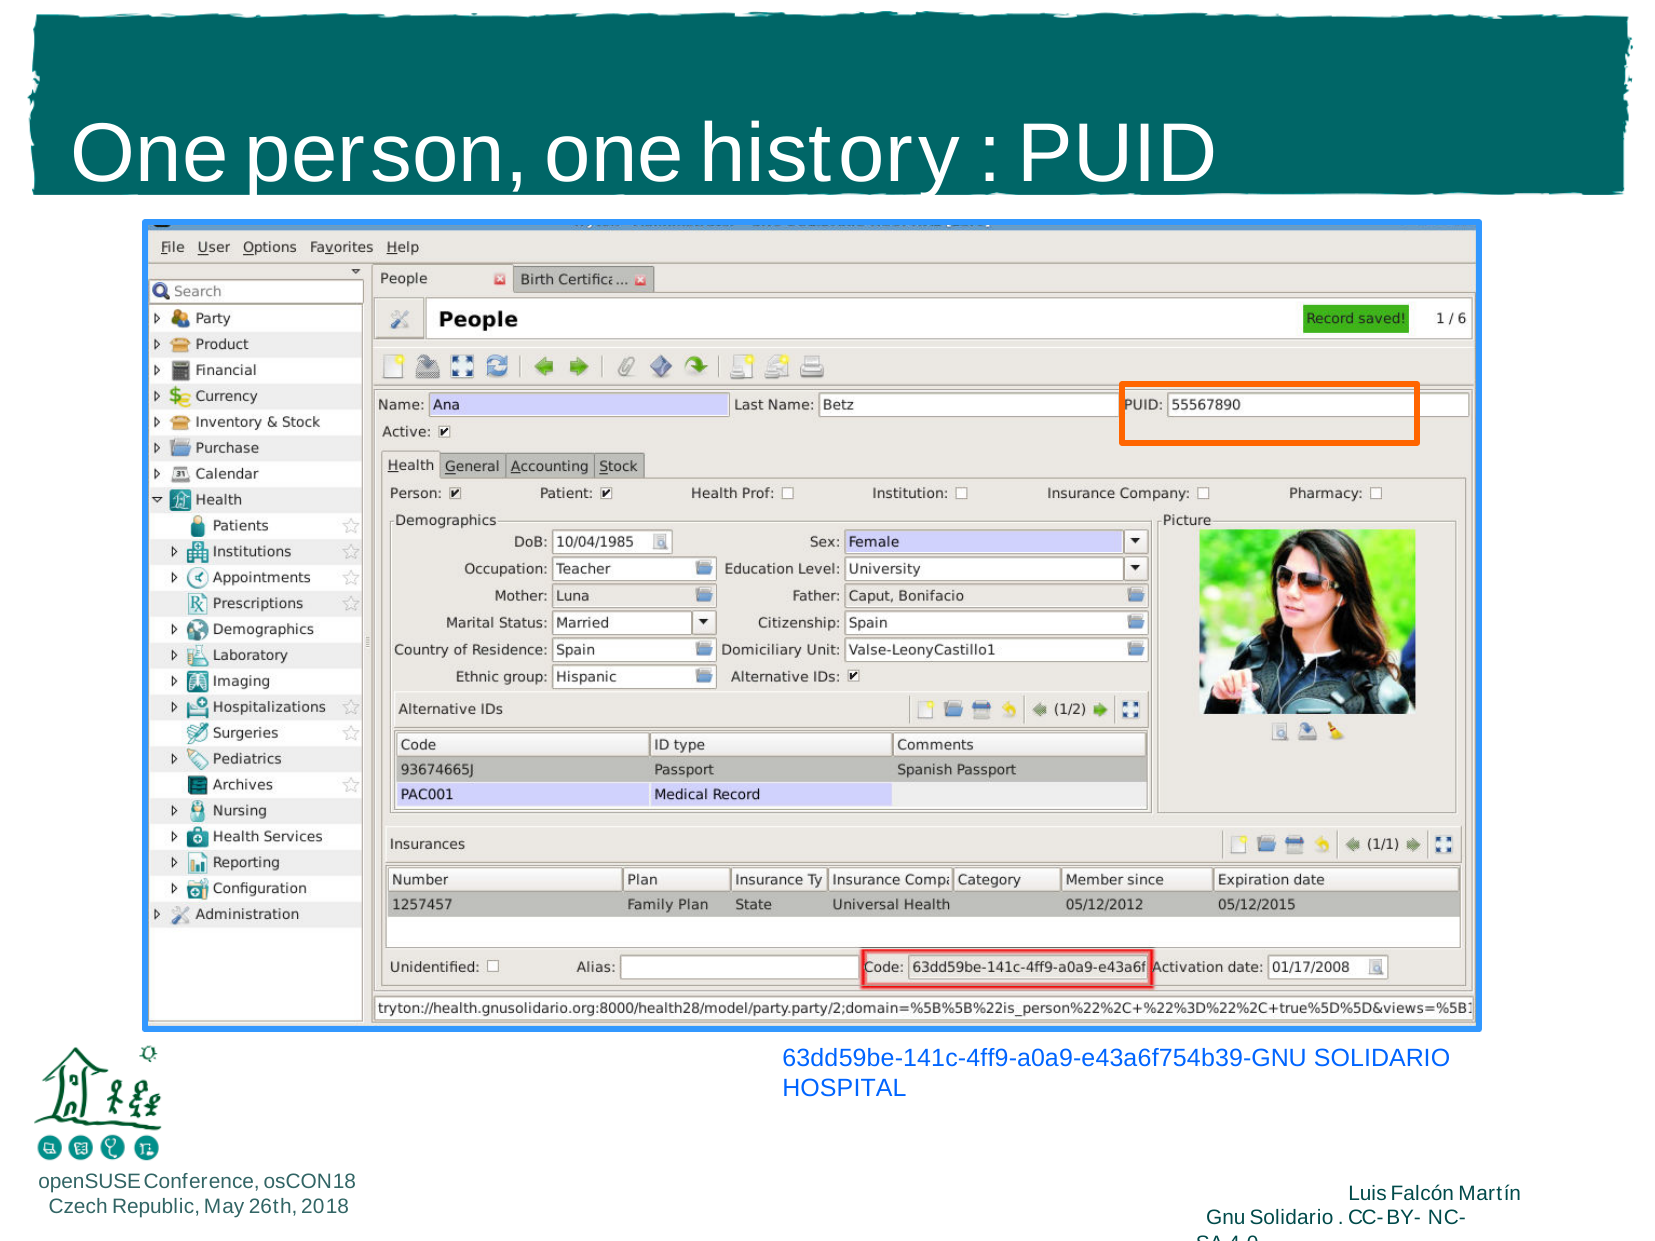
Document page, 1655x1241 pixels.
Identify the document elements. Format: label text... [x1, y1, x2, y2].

text_box LuisFalcónMartín GnuSolidario.CC-BY-NC-SA4.0 [1193, 1179, 1531, 1230]
text_box Oneperson,onehistory:PUID [68, 98, 1240, 186]
text_box [148, 225, 1476, 1026]
text_box 63dd59be-141c-4ff9-a0a9-e43a6f754b39-GNU SOLIDARIO HOSPITAL [780, 1041, 1578, 1071]
text_box openSUSEConference,osCON18 CzechRepublic,May26th,2018 [36, 1167, 361, 1218]
